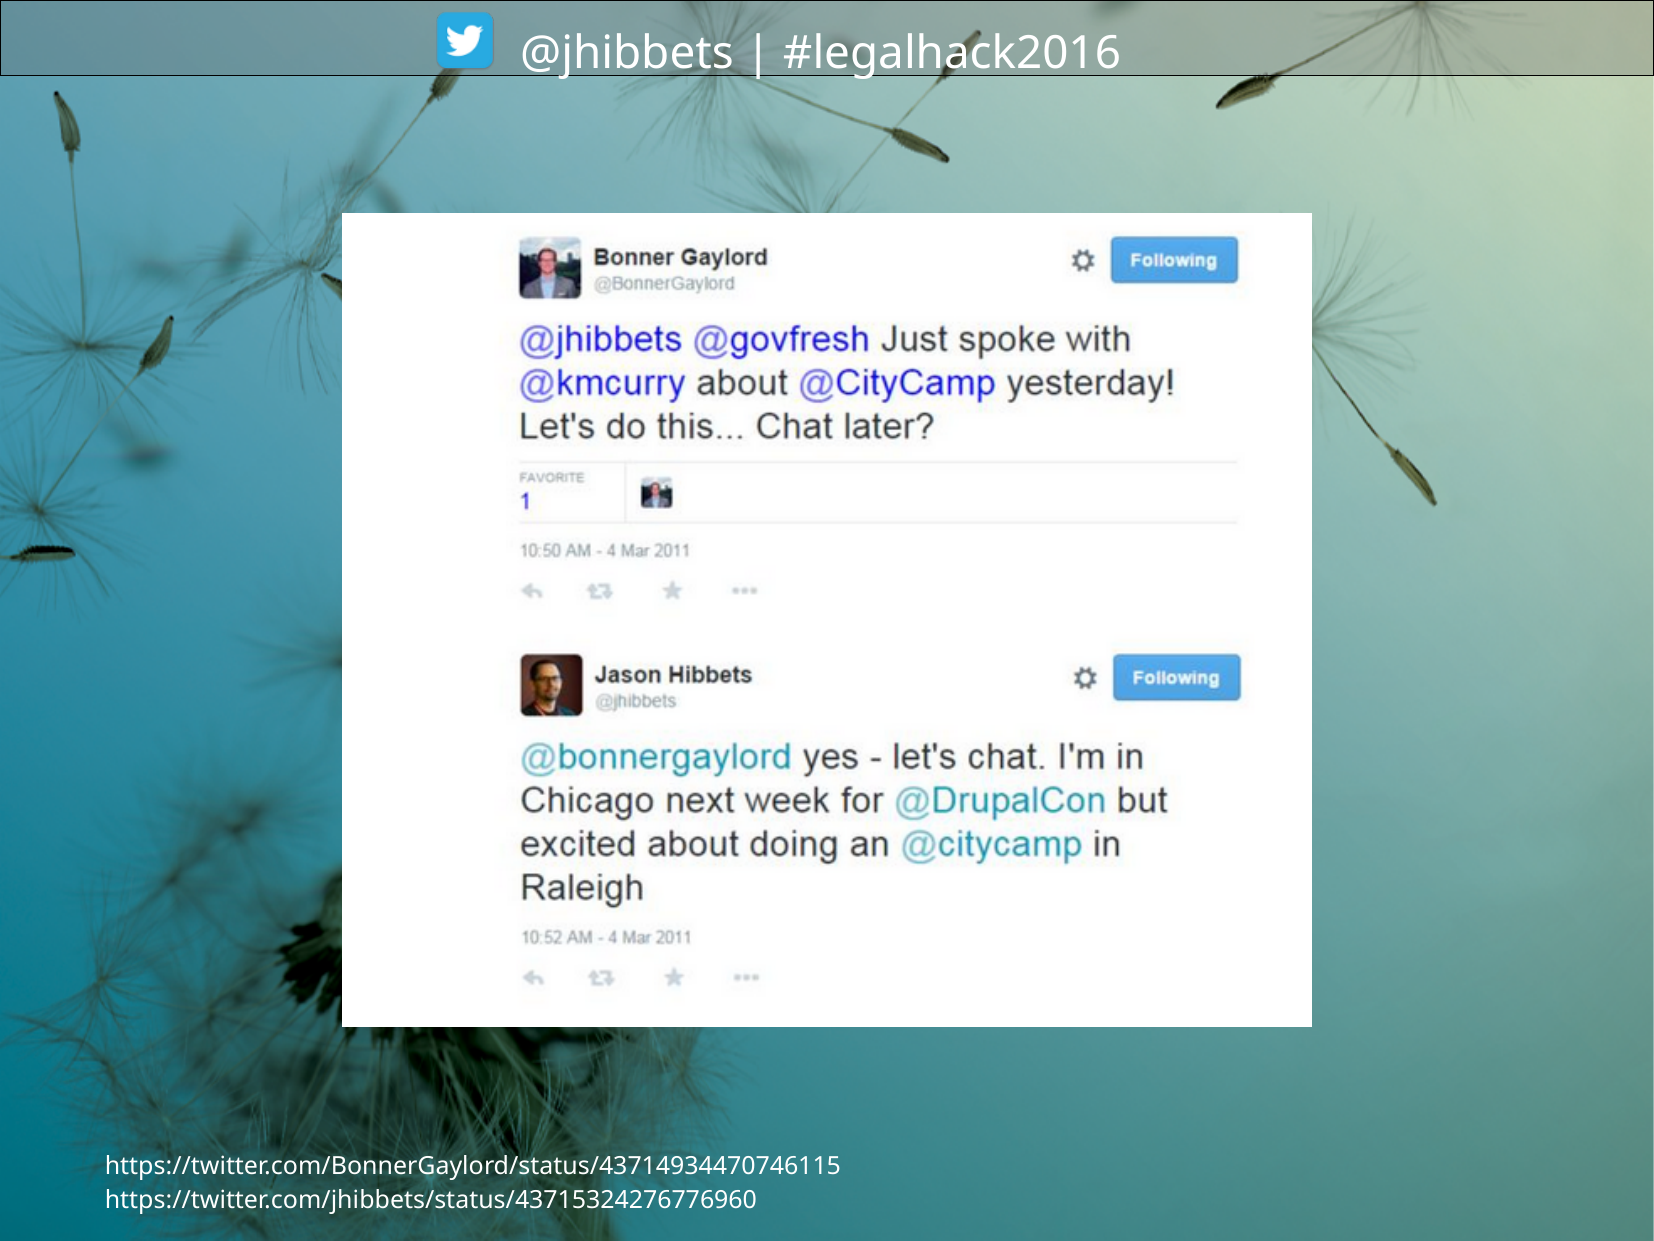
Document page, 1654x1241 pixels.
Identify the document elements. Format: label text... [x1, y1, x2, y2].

text_box https://twitter.com/BonnerGaylord/status/43714934470746115 https://twitter.com/jhibbets/status/43715324276776960 [90, 1140, 855, 1205]
picture [0, 76, 1654, 1241]
picture [435, 11, 496, 72]
